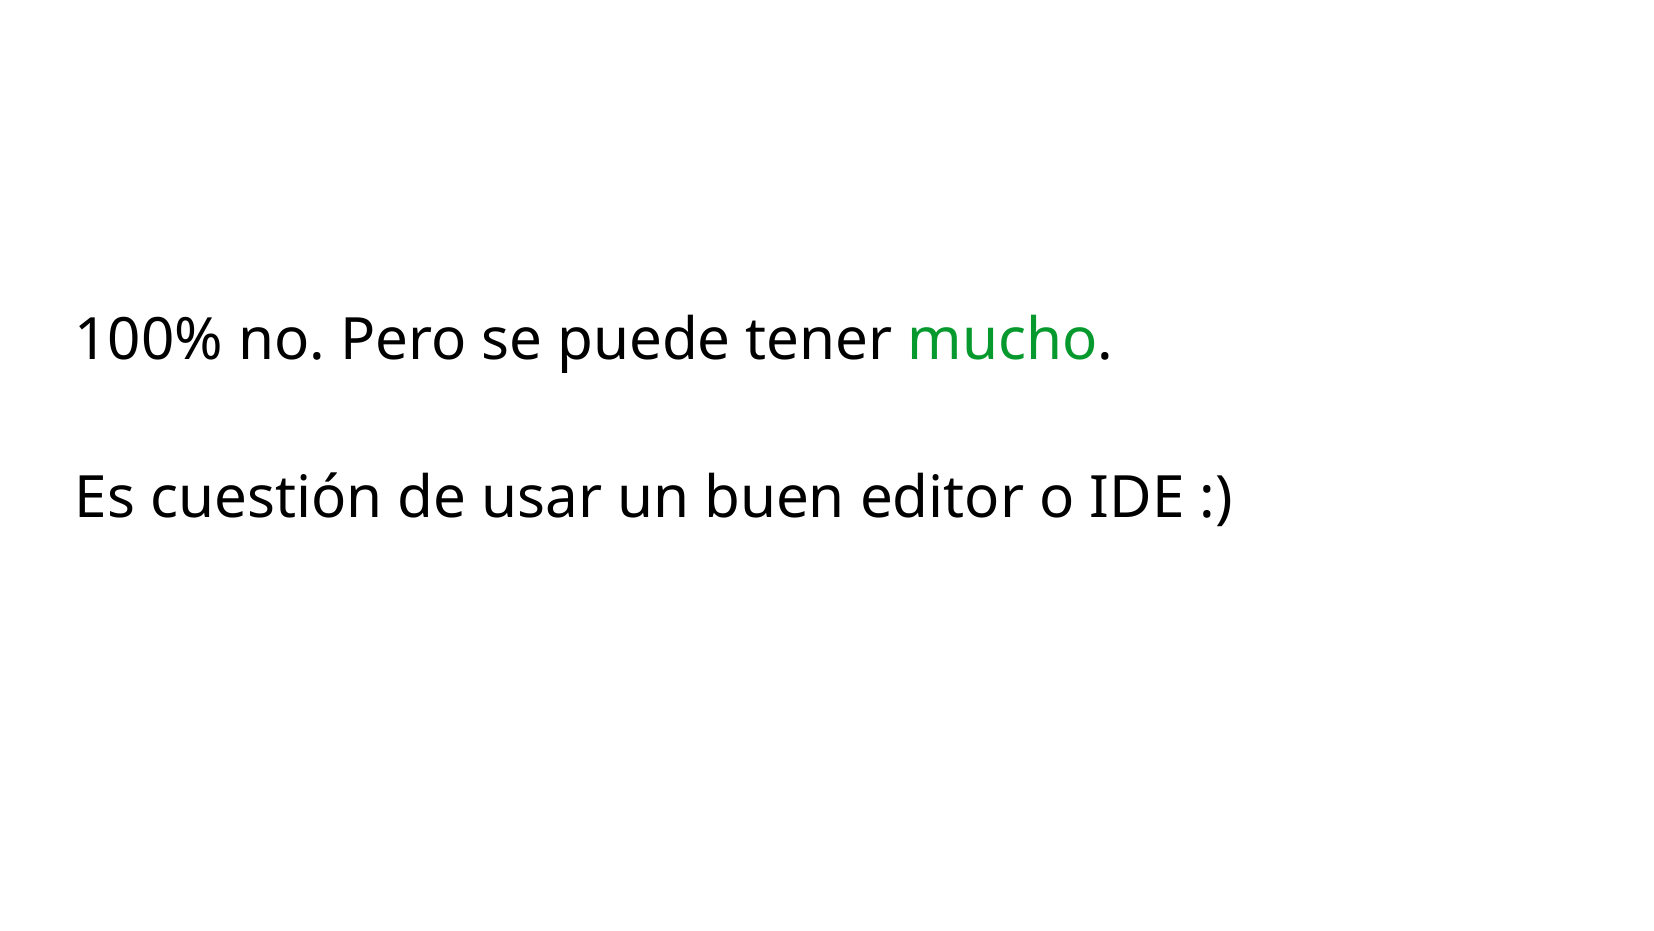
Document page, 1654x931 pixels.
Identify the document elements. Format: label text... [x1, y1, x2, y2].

text_box 100% no. Pero se puede tener mucho. Es cuestión de usar un buen editor o IDE :) [60, 118, 1606, 794]
